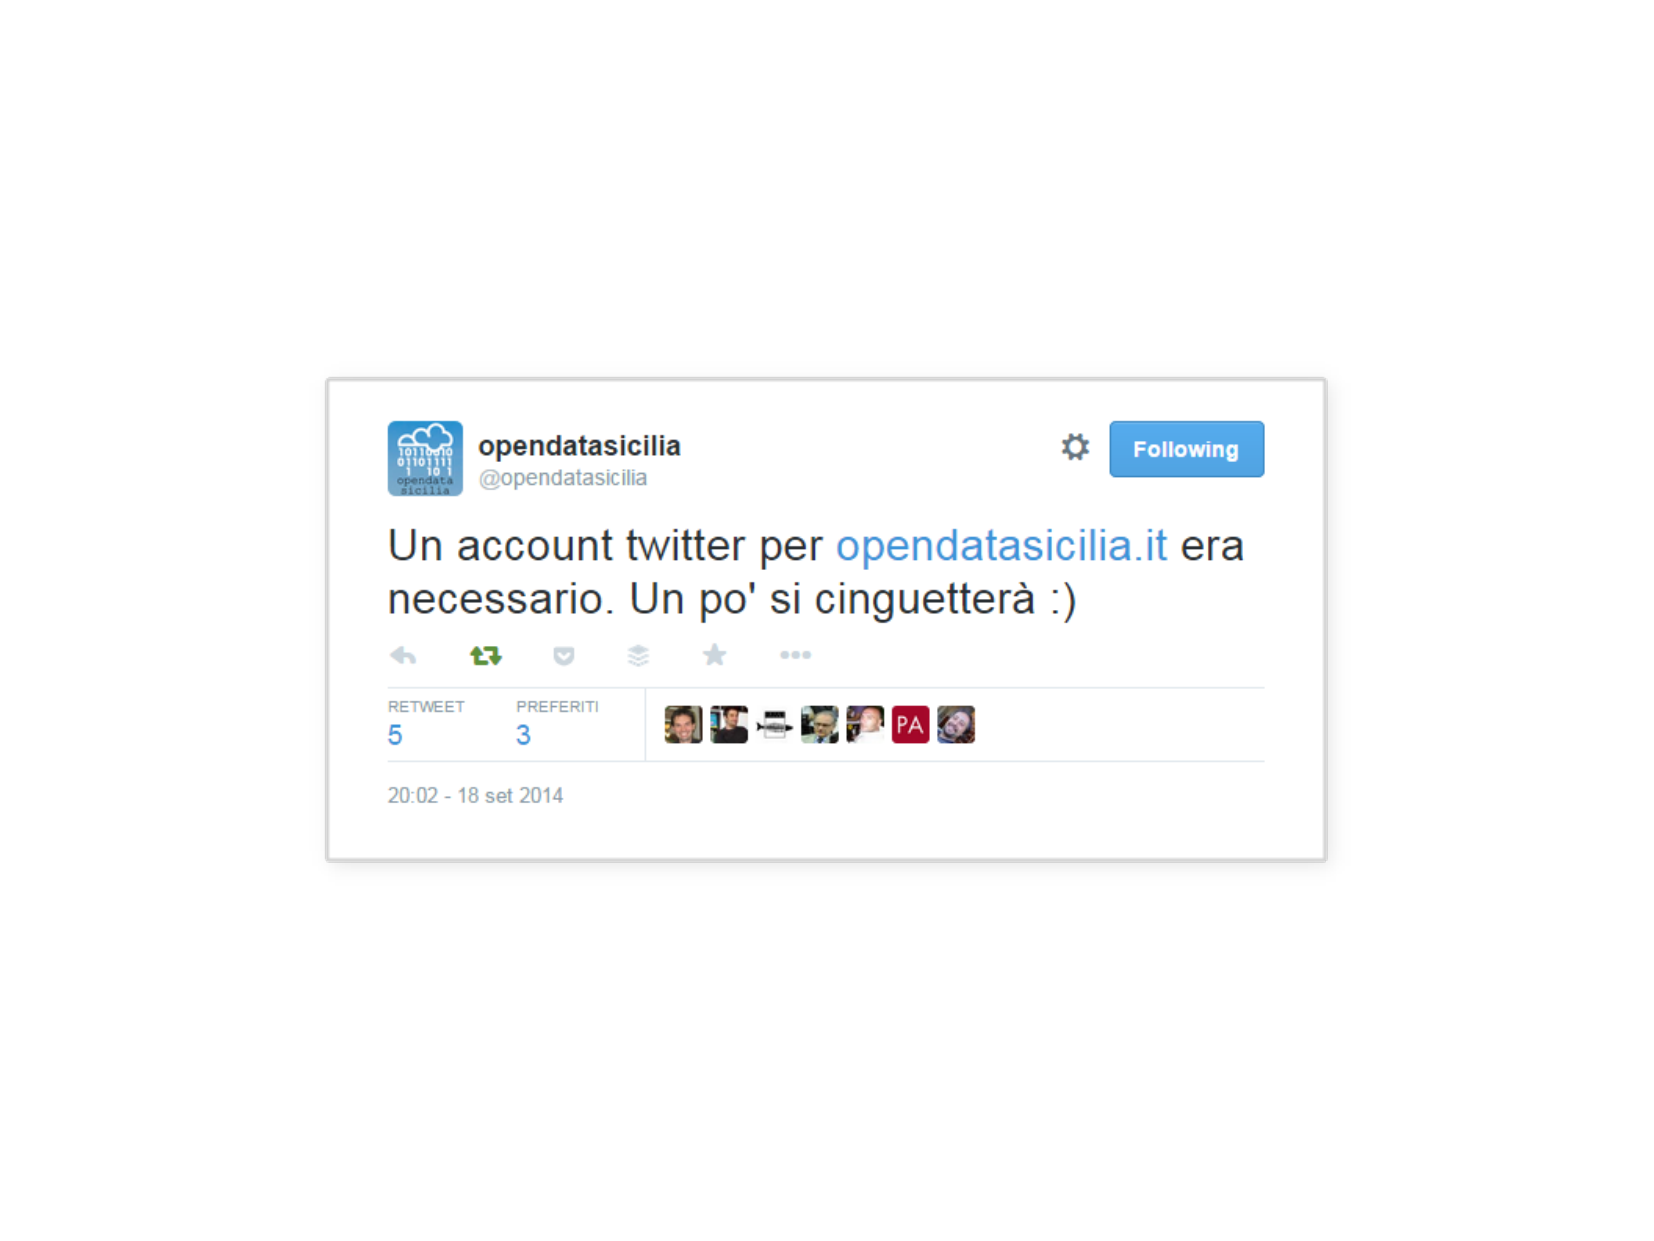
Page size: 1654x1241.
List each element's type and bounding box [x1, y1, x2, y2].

picture [302, 354, 1351, 886]
